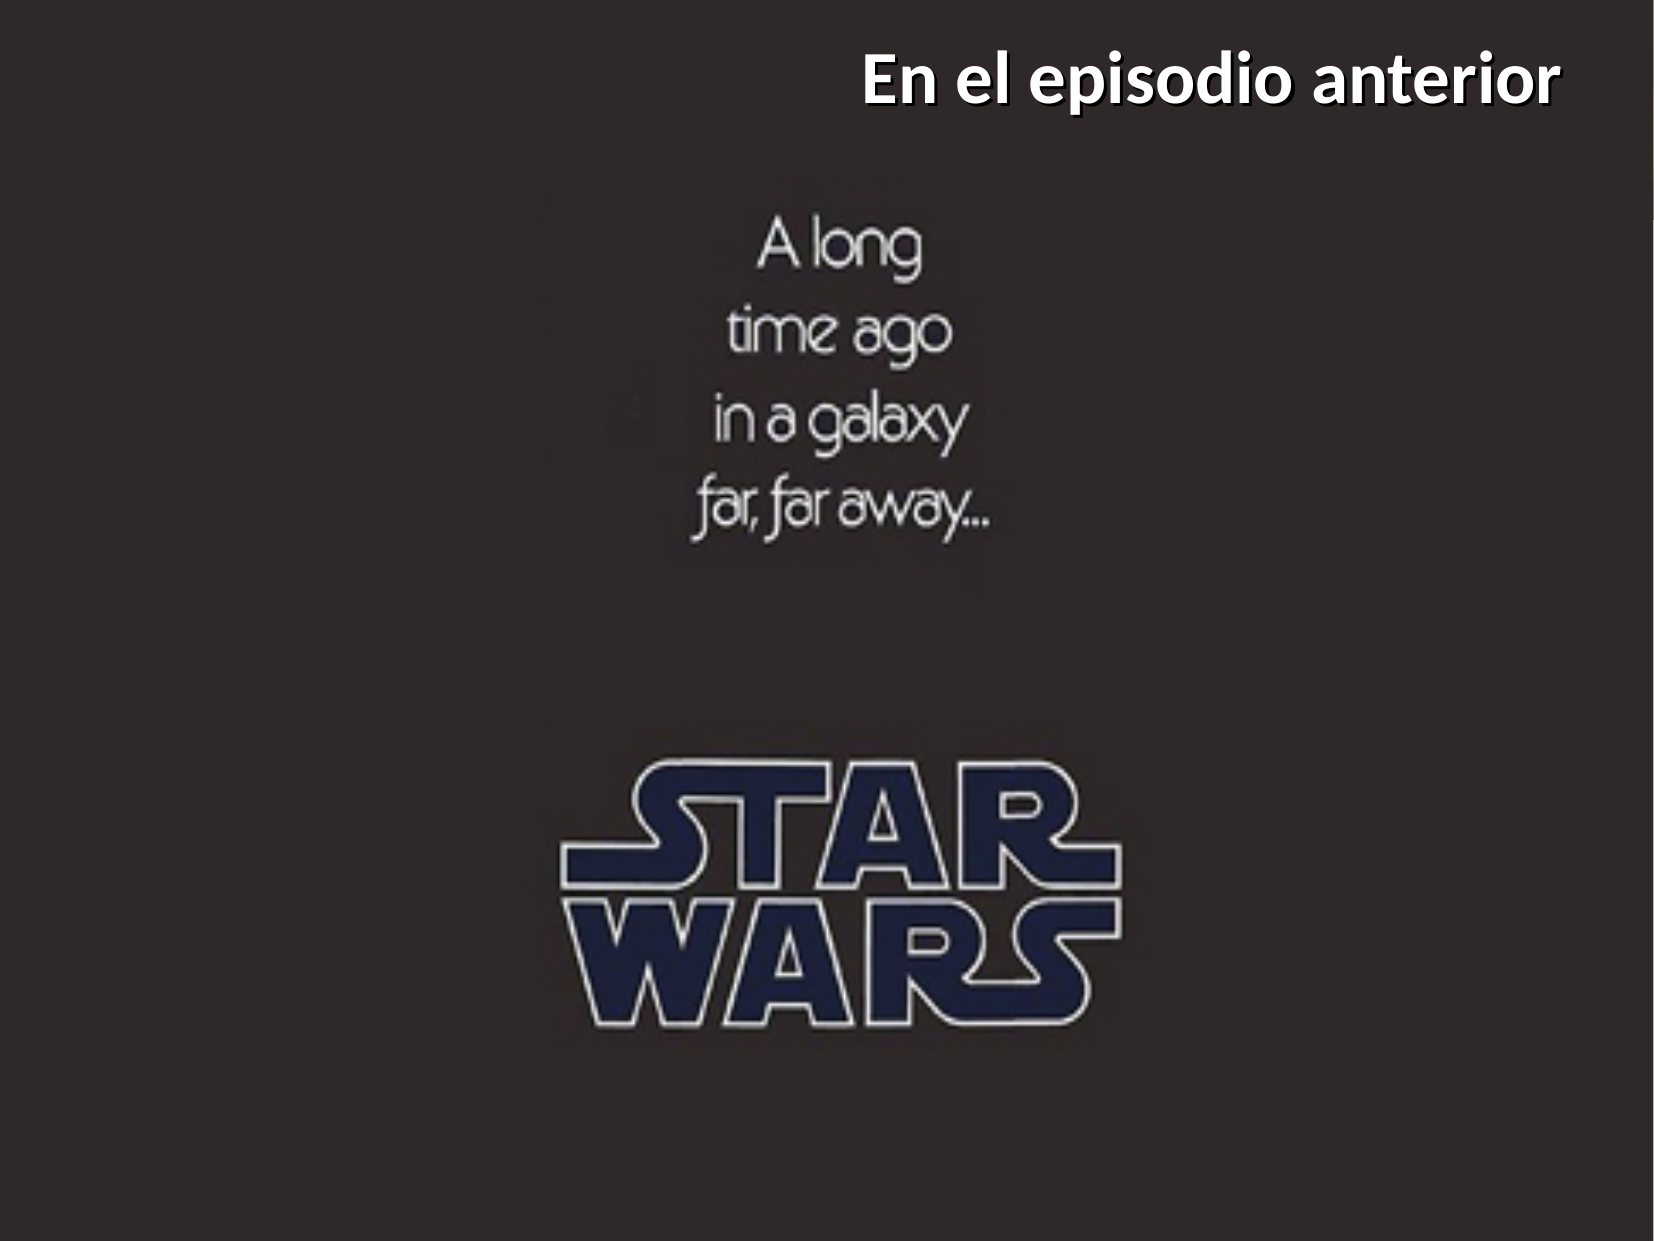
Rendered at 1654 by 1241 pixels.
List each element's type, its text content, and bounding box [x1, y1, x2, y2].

title En el episodio anterior [75, 19, 1564, 151]
picture [0, 0, 1654, 1241]
